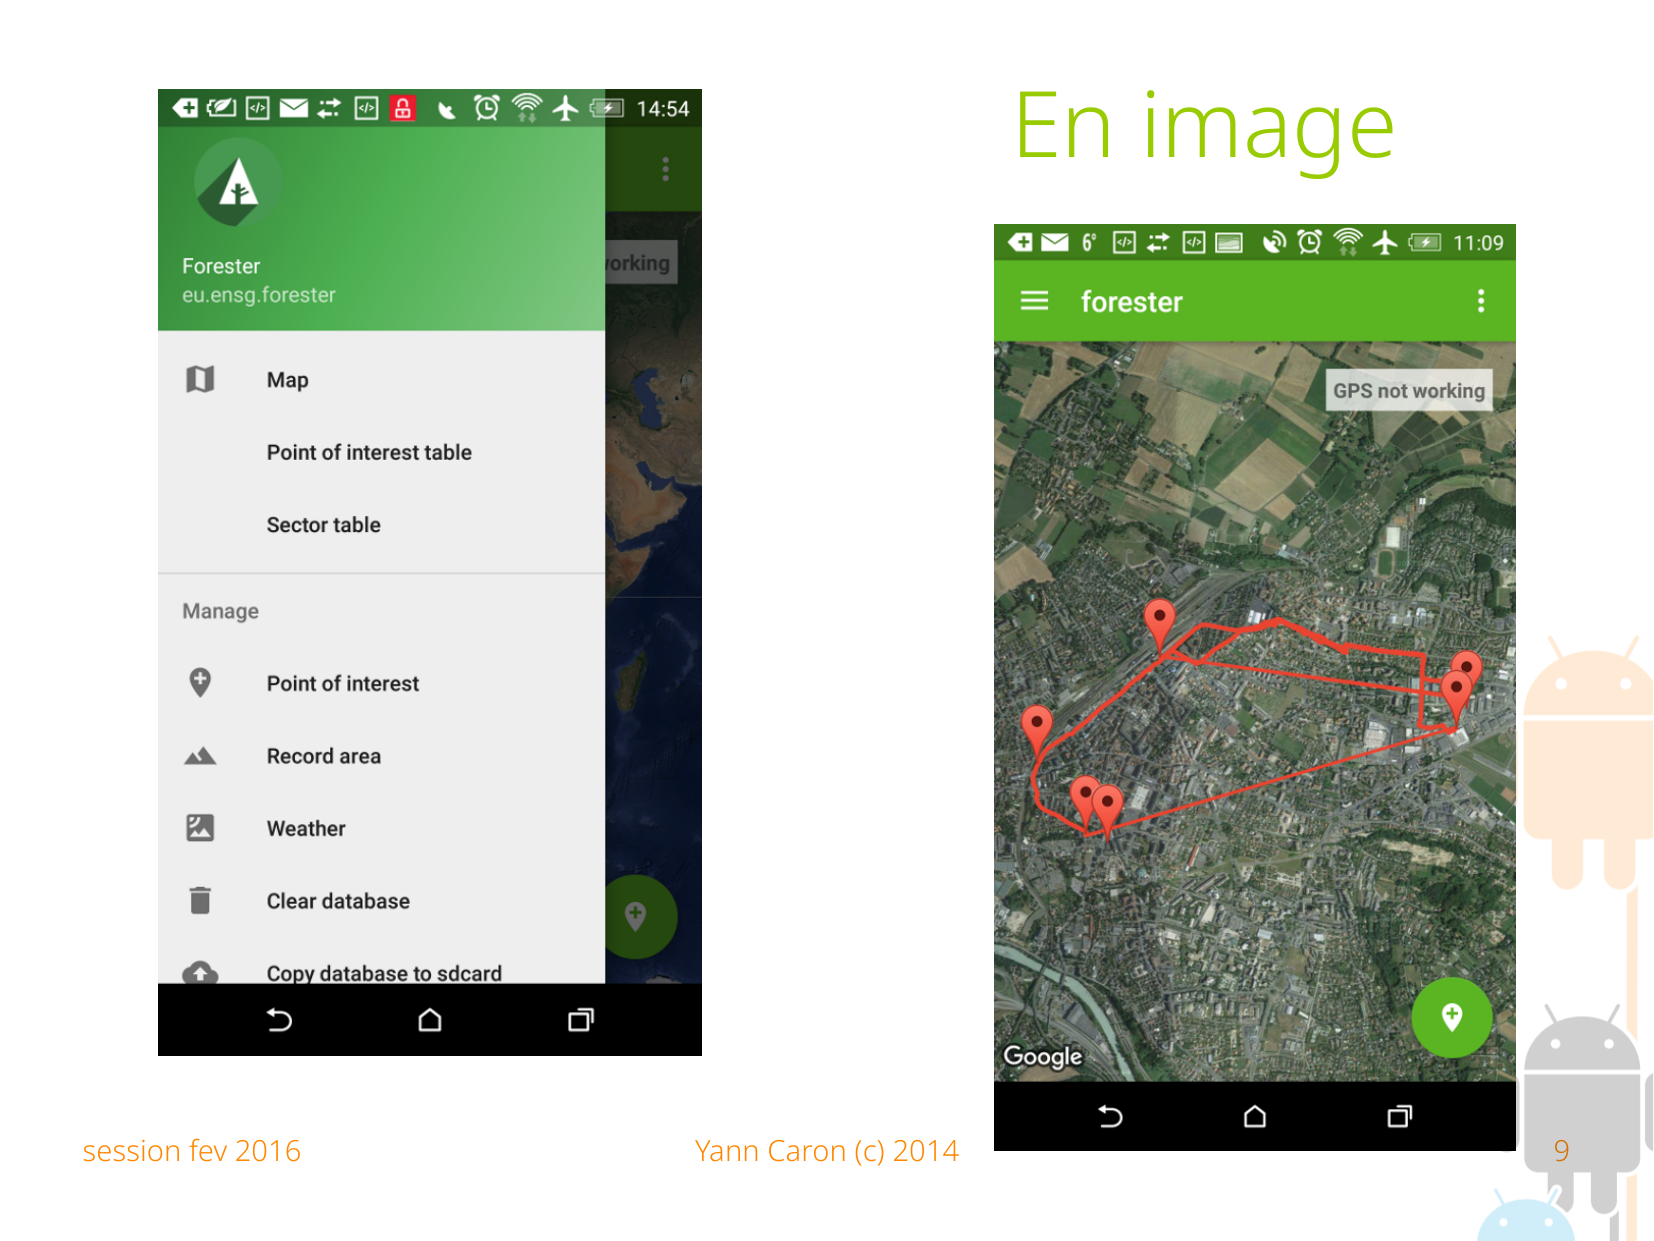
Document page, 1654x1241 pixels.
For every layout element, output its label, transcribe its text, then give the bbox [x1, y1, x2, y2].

picture [158, 89, 1654, 1241]
title En image [840, 49, 1571, 196]
